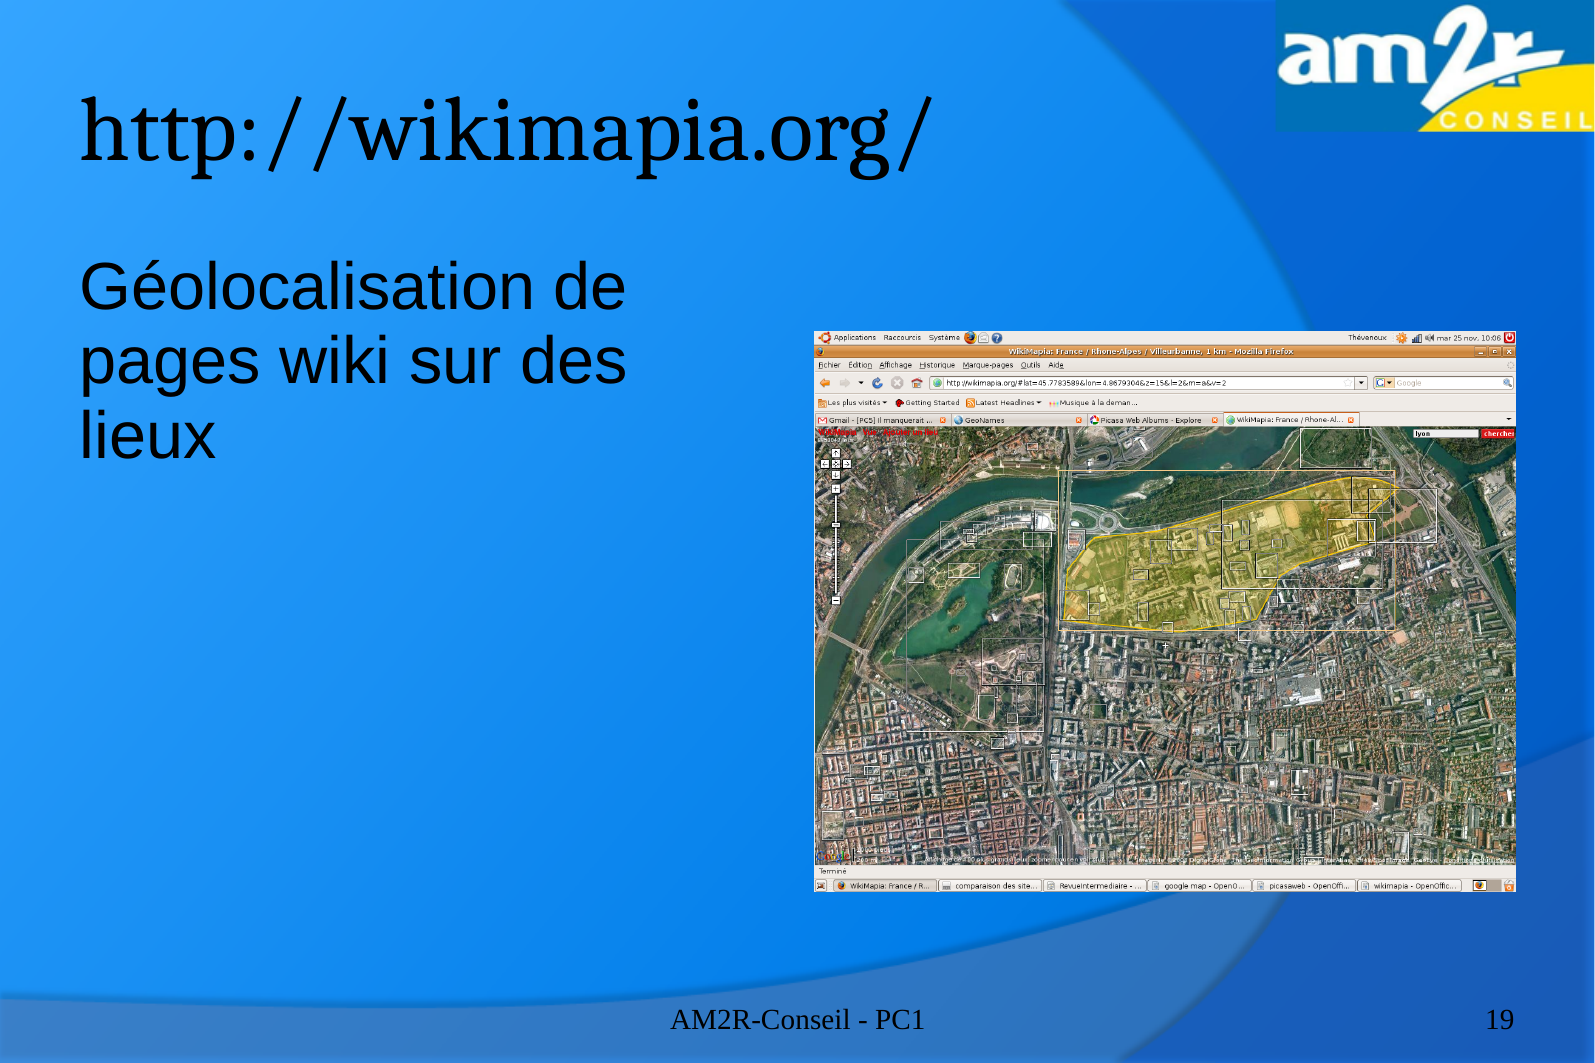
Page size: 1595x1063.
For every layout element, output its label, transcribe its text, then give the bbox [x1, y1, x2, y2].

picture [0, 0, 1595, 1063]
list Géolocalisation de pages wiki sur des lieux [79, 248, 780, 975]
title http://wikimapia.org/ [79, 42, 1152, 220]
